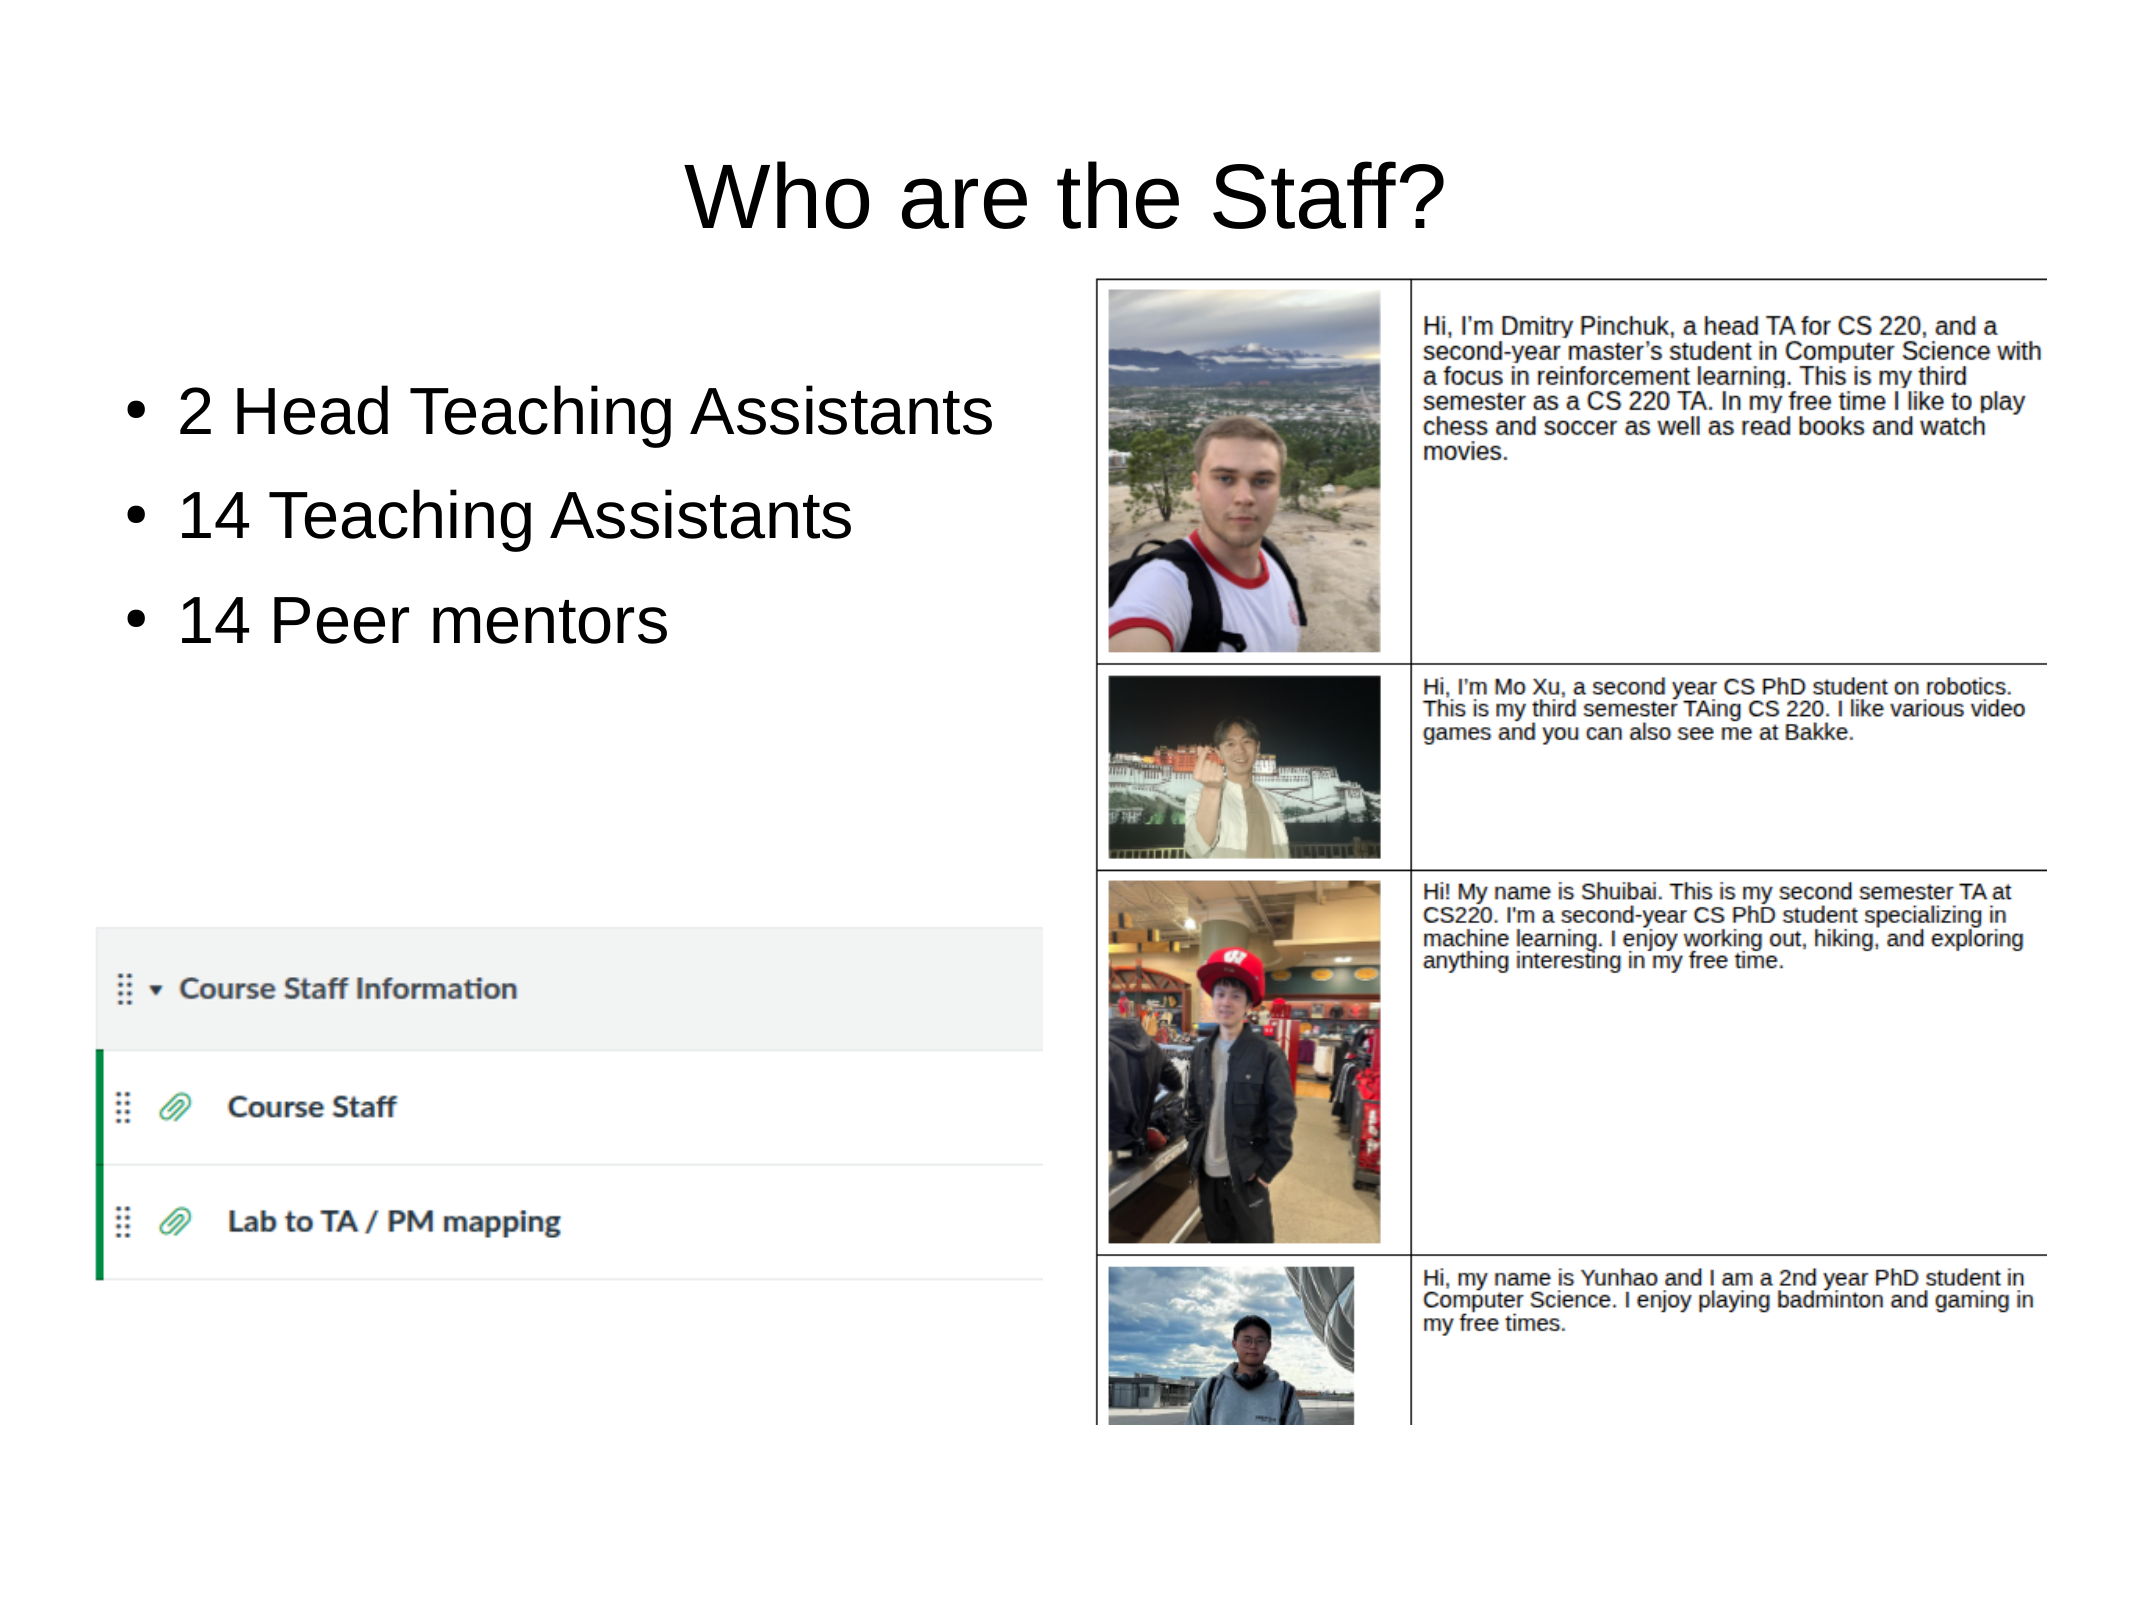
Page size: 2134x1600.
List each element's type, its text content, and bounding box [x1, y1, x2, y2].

picture [1087, 271, 2047, 1426]
picture [75, 912, 1043, 1303]
list 2 Head Teaching Assistants 14 Teaching Assistants 14 Peer mentors [106, 374, 1087, 1303]
title Who are the Staff? [106, 63, 2027, 331]
